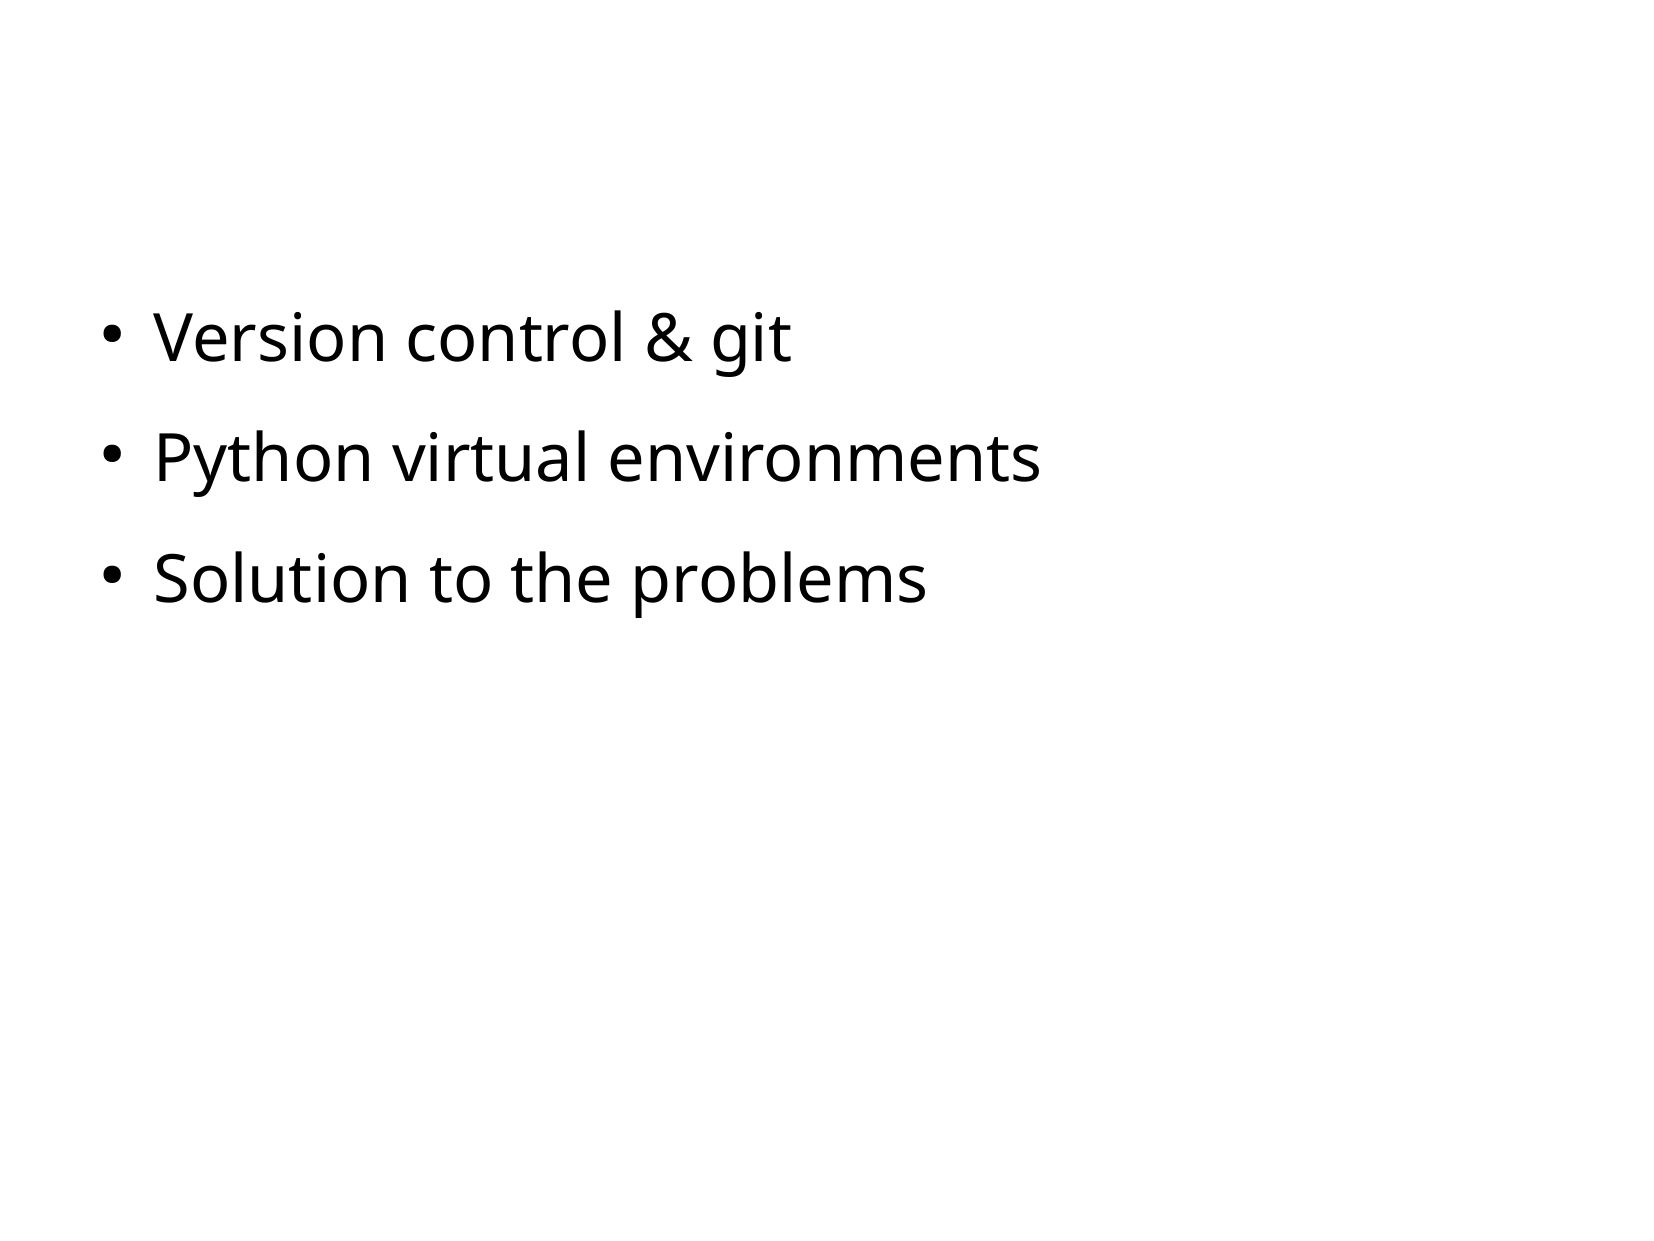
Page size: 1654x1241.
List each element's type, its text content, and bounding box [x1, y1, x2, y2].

list Version control & git Python virtual environments Solution to the problems [82, 290, 1571, 1010]
